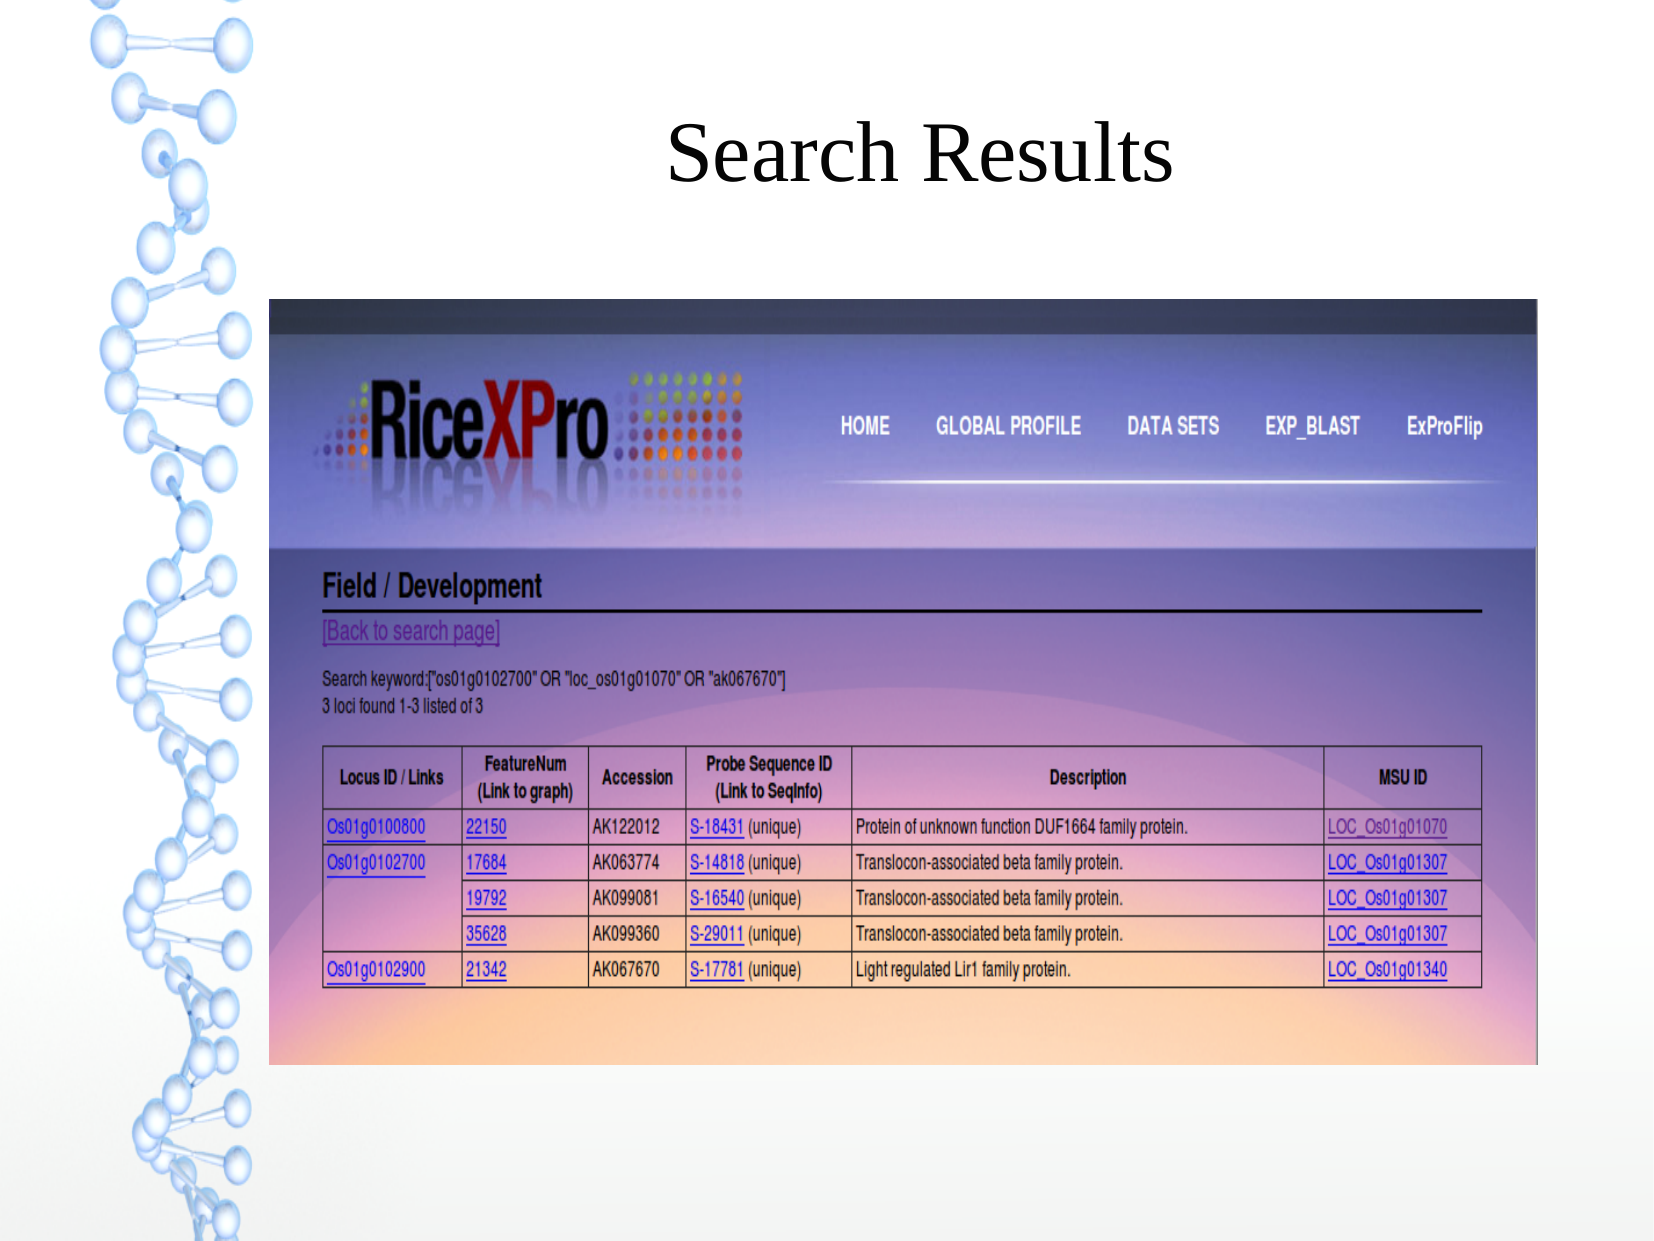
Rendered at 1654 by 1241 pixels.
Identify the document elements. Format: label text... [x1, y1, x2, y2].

title Search Results [269, 49, 1571, 257]
picture [0, 0, 1654, 1241]
